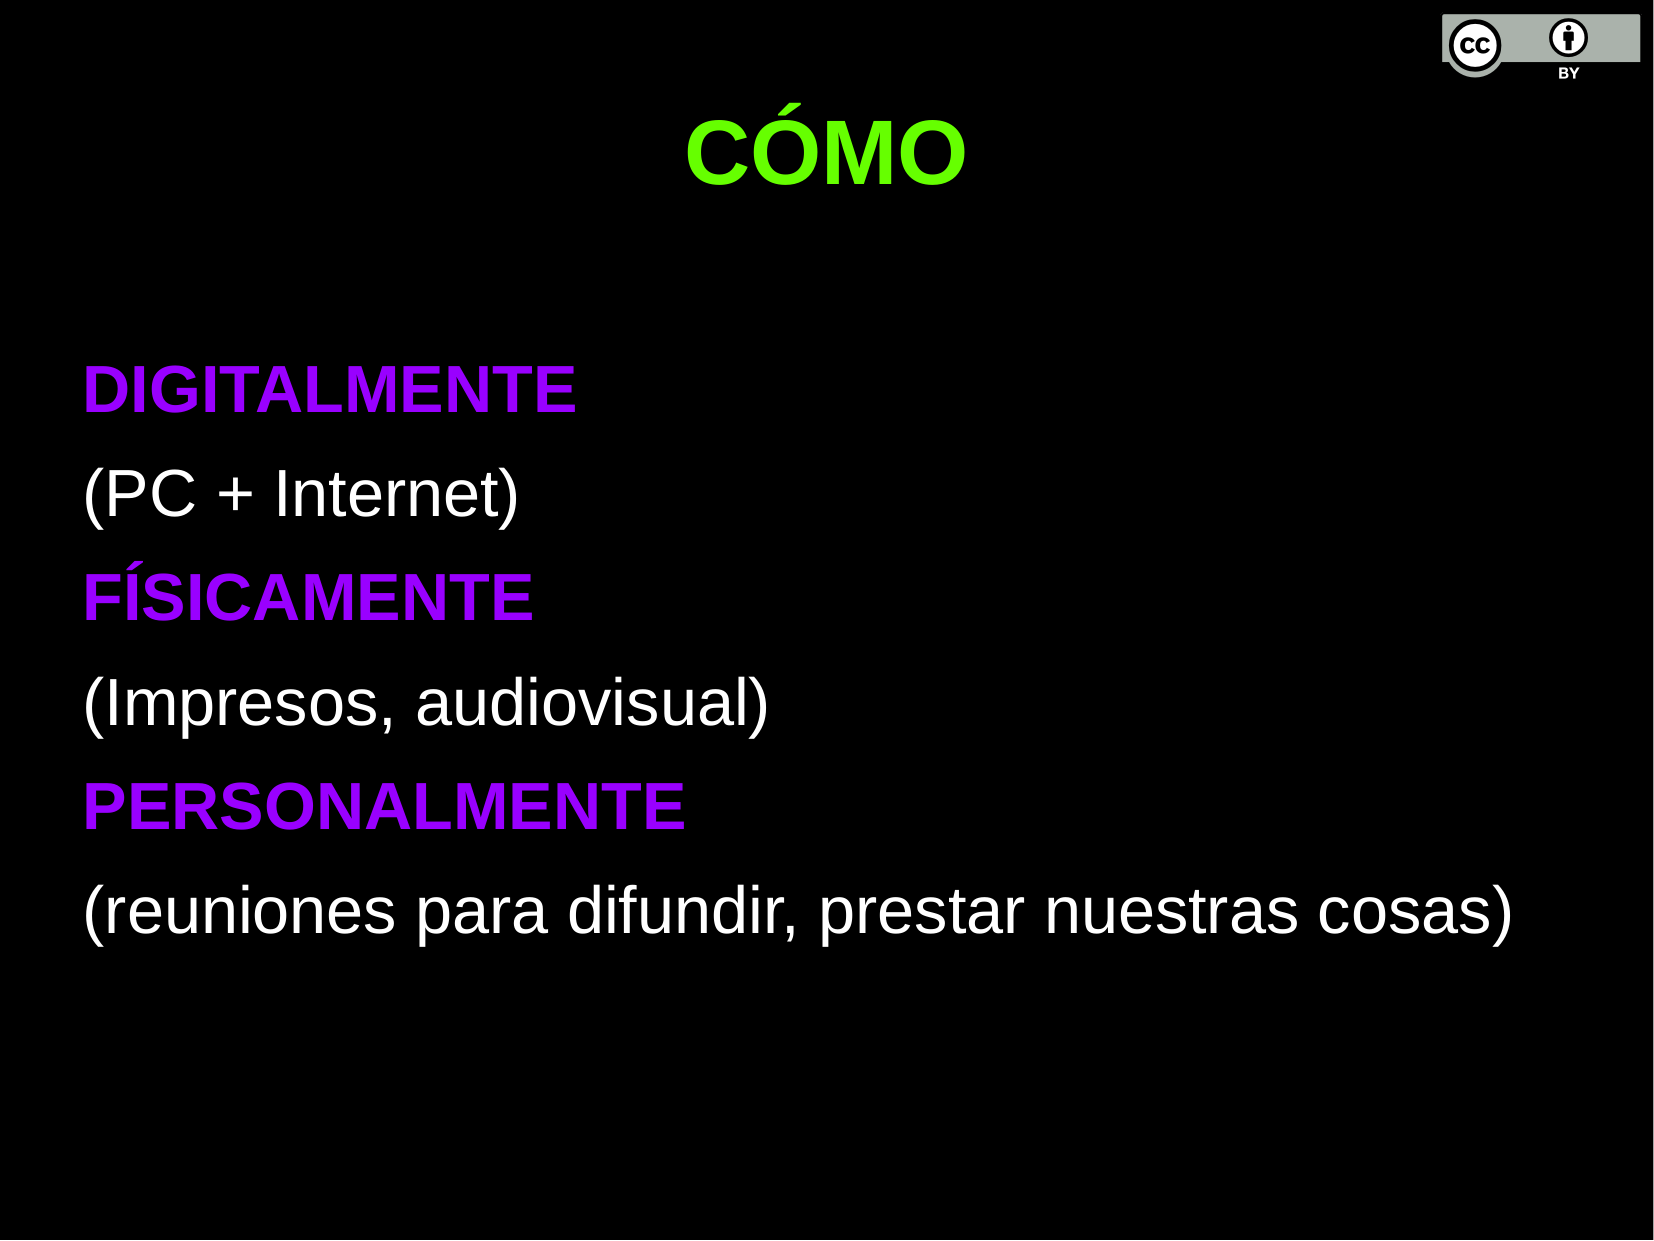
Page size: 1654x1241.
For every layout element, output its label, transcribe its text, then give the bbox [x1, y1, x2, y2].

title CÓMO [82, 49, 1571, 257]
list DIGITALMENTE (PC + Internet) FÍSICAMENTE (Impresos, audiovisual) PERSONALMENTE (reuniones para difundir, prestar nuestras cosas) [82, 290, 1571, 1010]
picture [1440, 12, 1642, 83]
